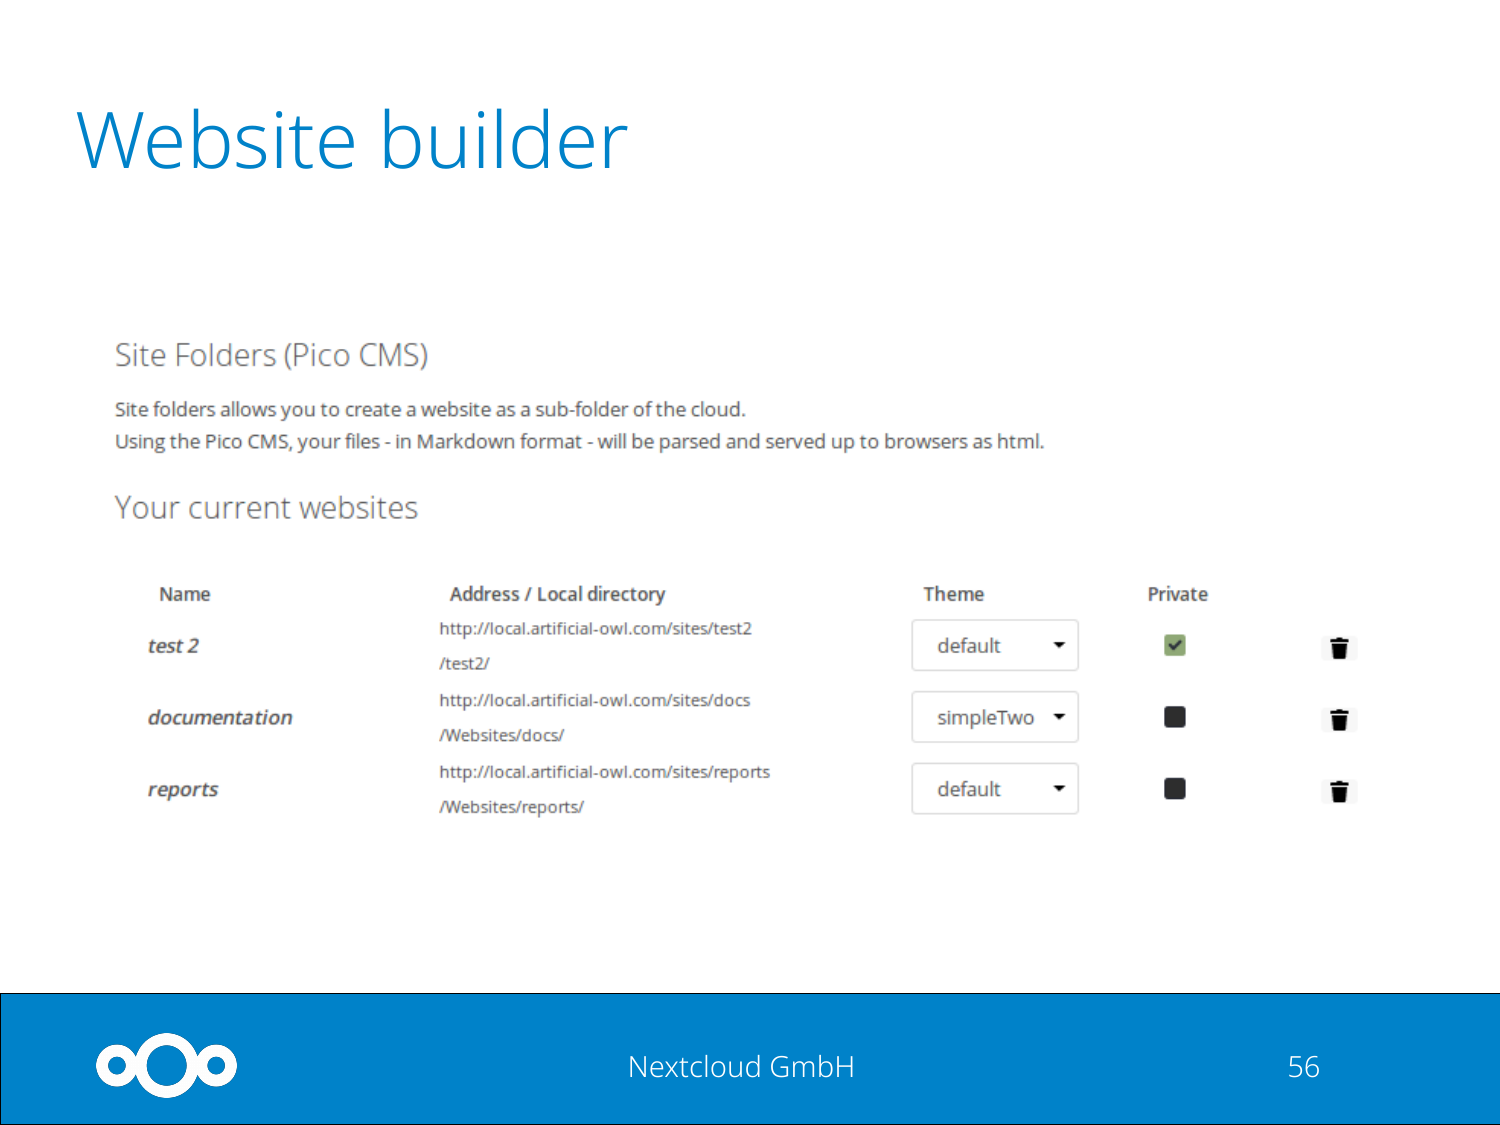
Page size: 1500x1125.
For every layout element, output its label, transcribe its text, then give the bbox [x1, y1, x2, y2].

picture [74, 319, 1425, 859]
title Website builder [74, 44, 1425, 233]
picture [96, 1033, 237, 1098]
